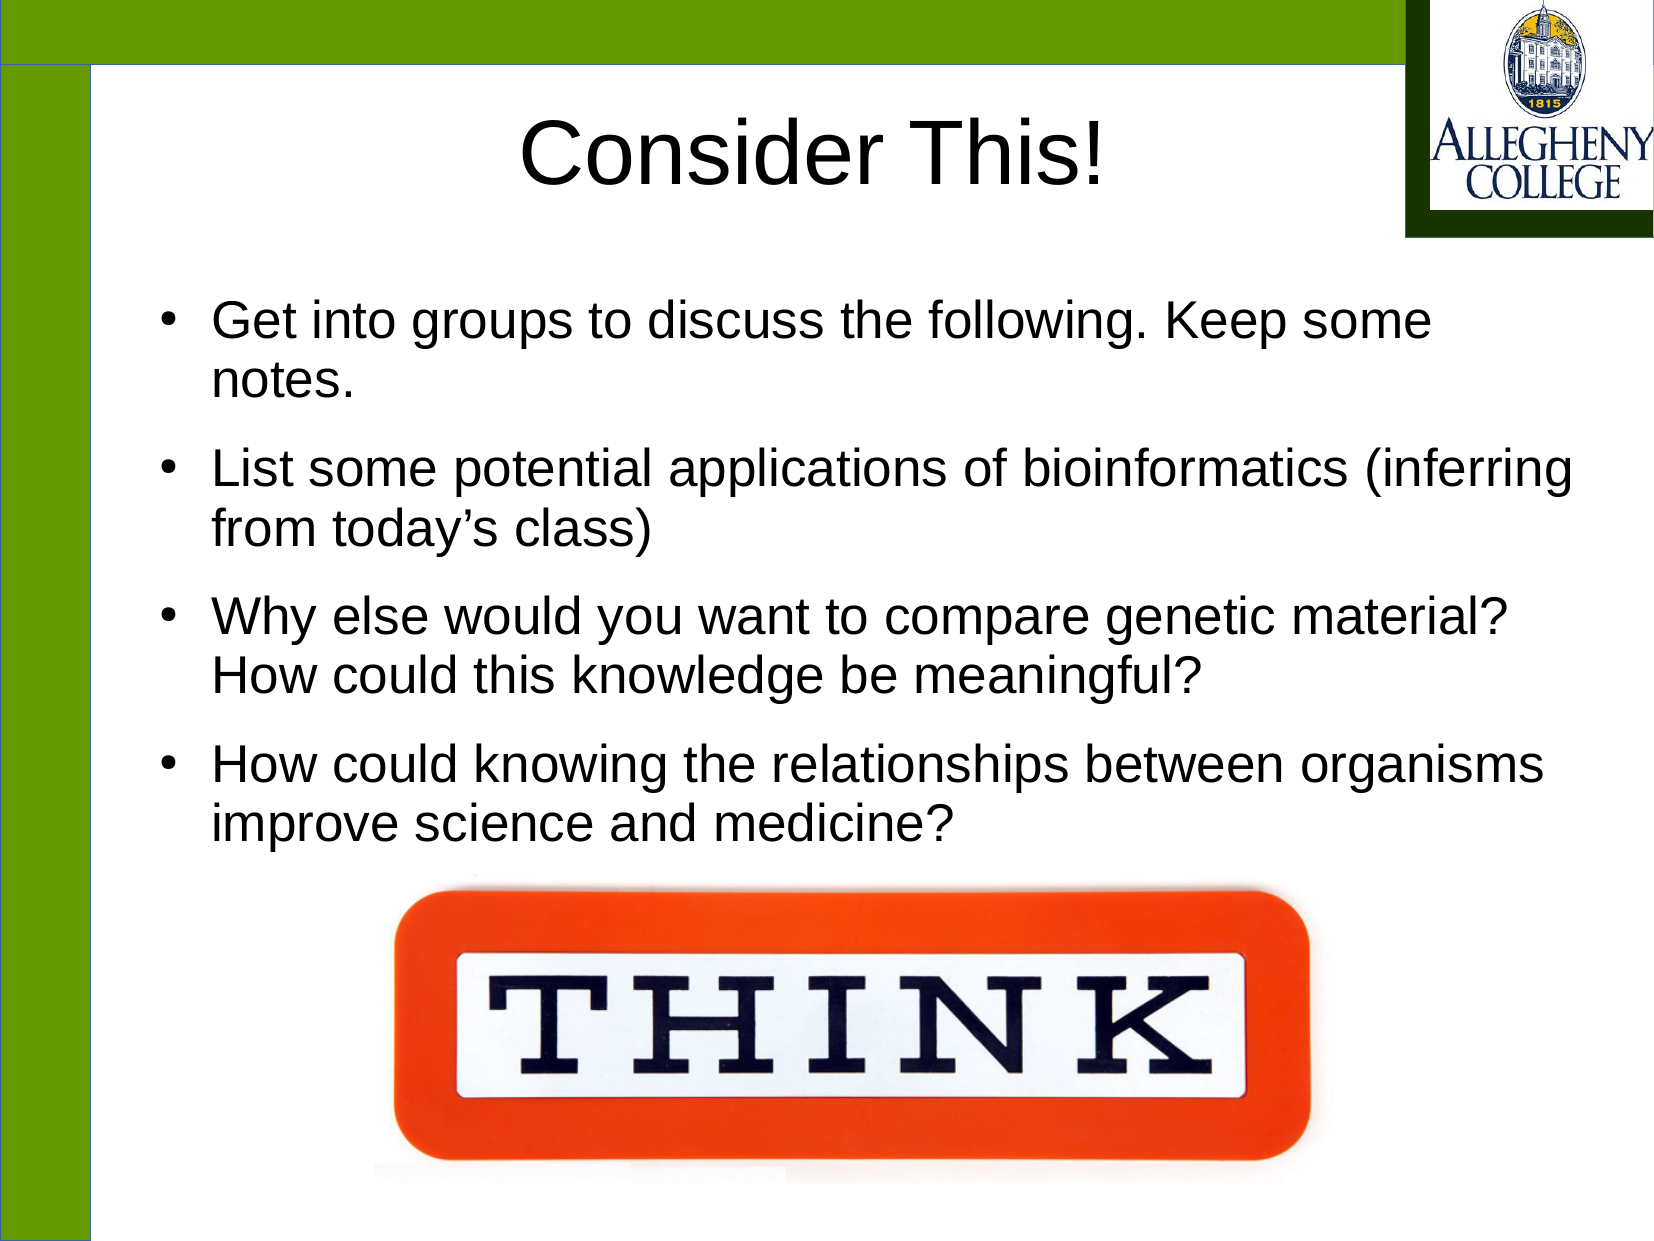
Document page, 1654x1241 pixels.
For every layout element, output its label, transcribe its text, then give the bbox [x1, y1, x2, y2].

picture [1430, 0, 1654, 210]
title Consider This! [112, 65, 1515, 257]
picture [374, 861, 1335, 1184]
text_box [0, 0, 1654, 1241]
list Get into groups to discuss the following. Keep some notes. List some potential applications of bioinformatics (inferring from today’s class) Why else would you want to compare genetic material? How could this knowledge be meaningful? How could knowing the relationships between organisms improve science and medicine? [141, 290, 1576, 856]
